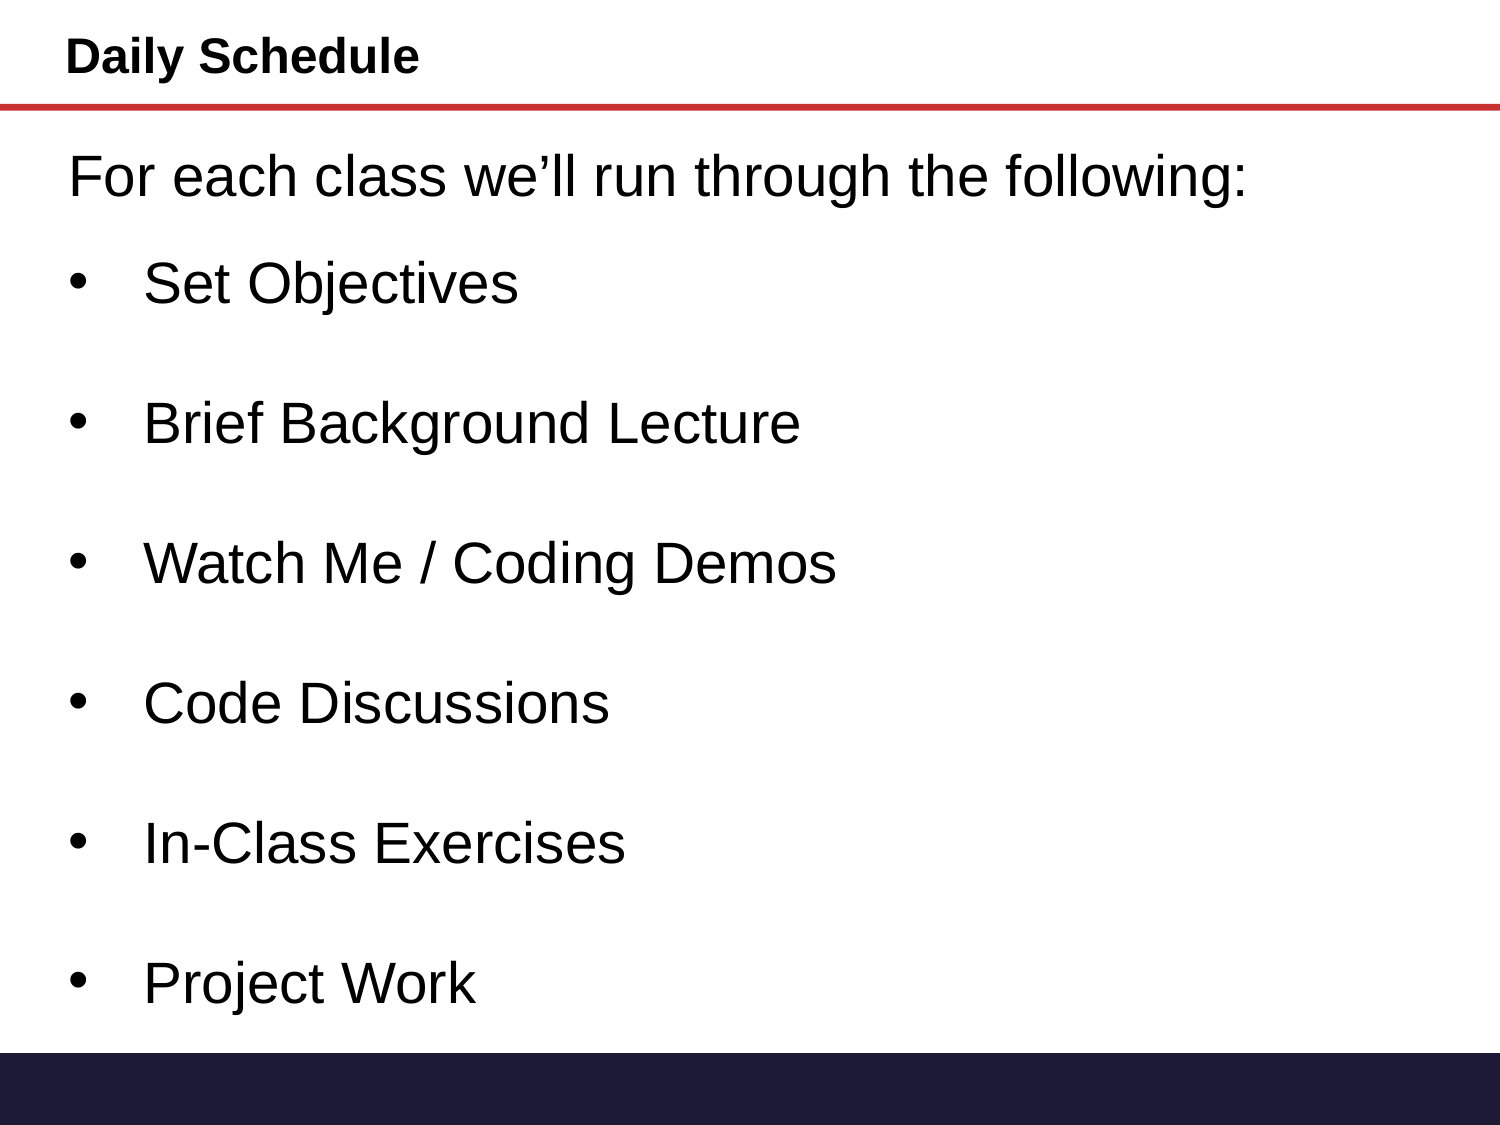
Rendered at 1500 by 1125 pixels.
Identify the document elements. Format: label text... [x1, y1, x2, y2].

text_box For each class we’ll run through the following: Set Objectives Brief Background Lecture Watch Me / Coding Demos Code Discussions In-Class Exercises Project Work [16, 122, 1484, 1037]
title Daily Schedule [50, 0, 948, 108]
